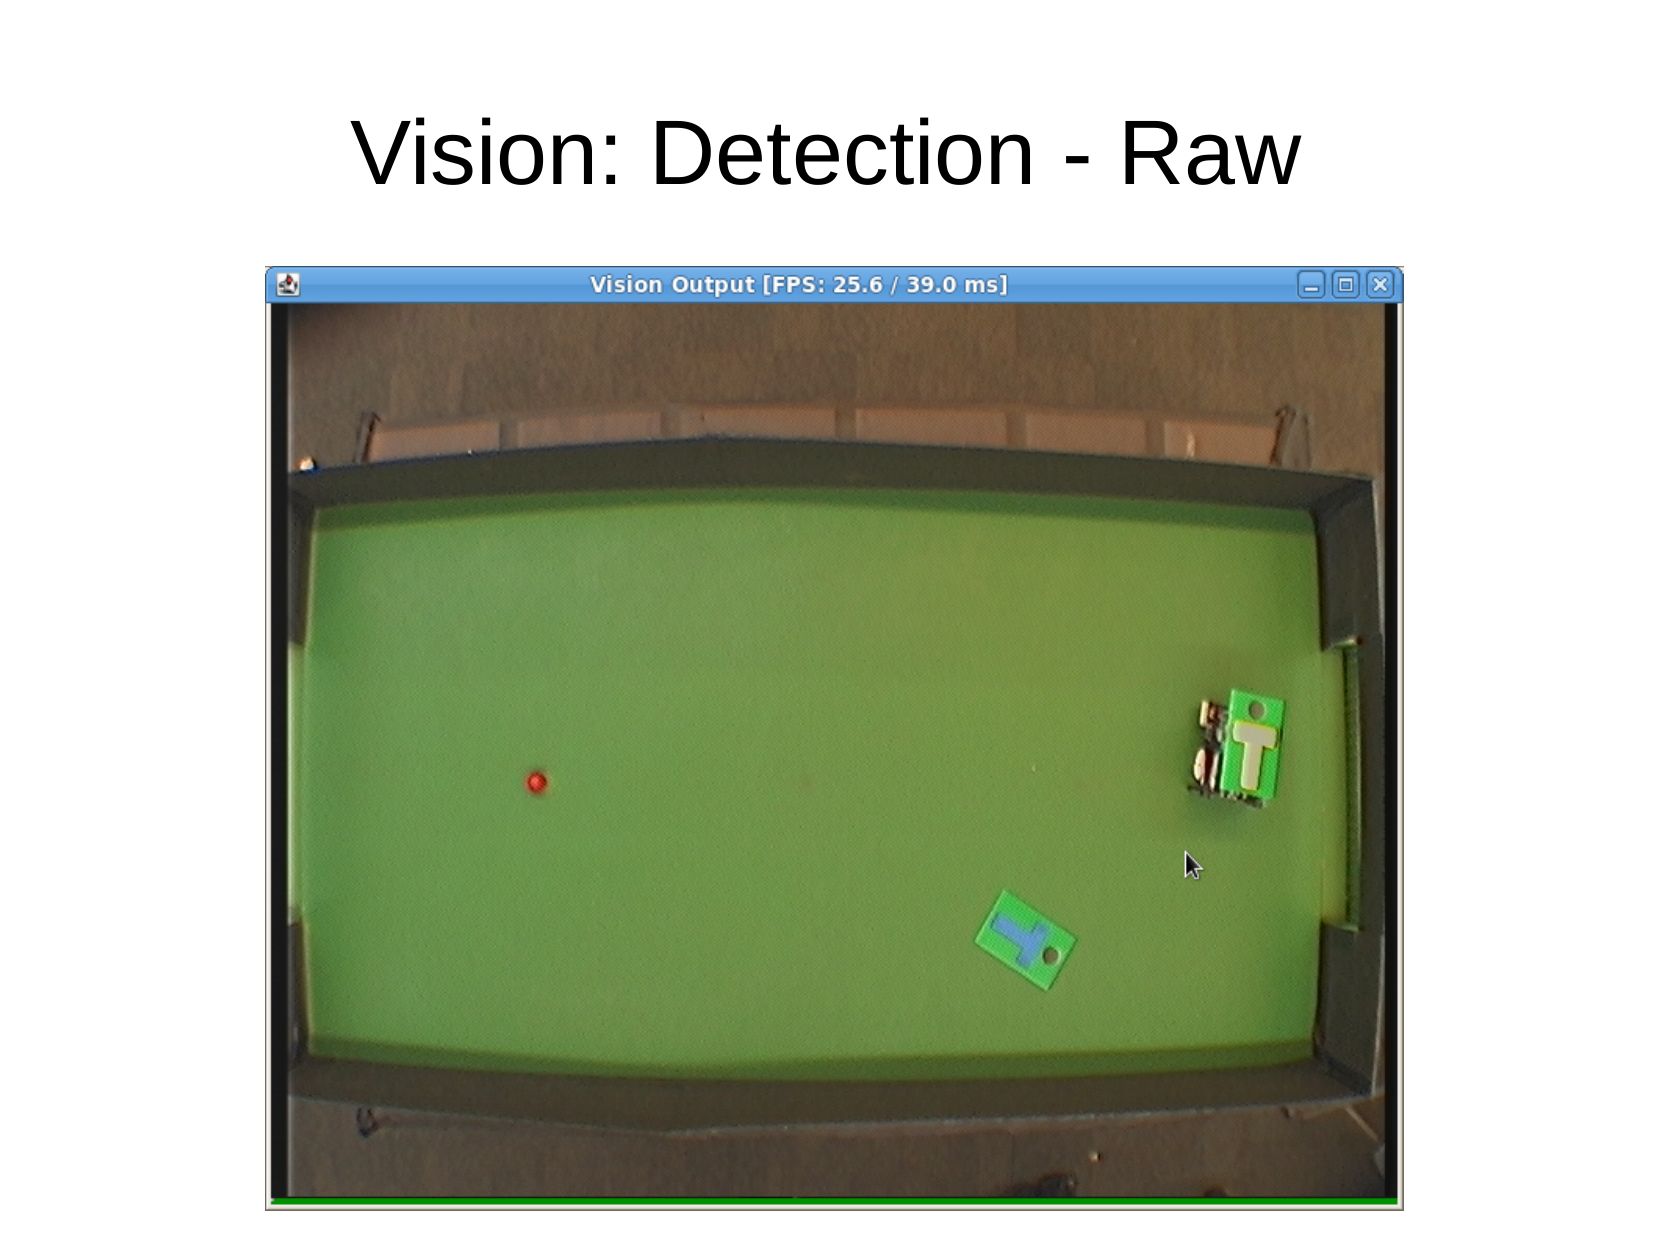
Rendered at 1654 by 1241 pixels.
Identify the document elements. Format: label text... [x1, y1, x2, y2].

picture [265, 266, 1404, 1211]
title Vision: Detection - Raw [82, 49, 1571, 257]
